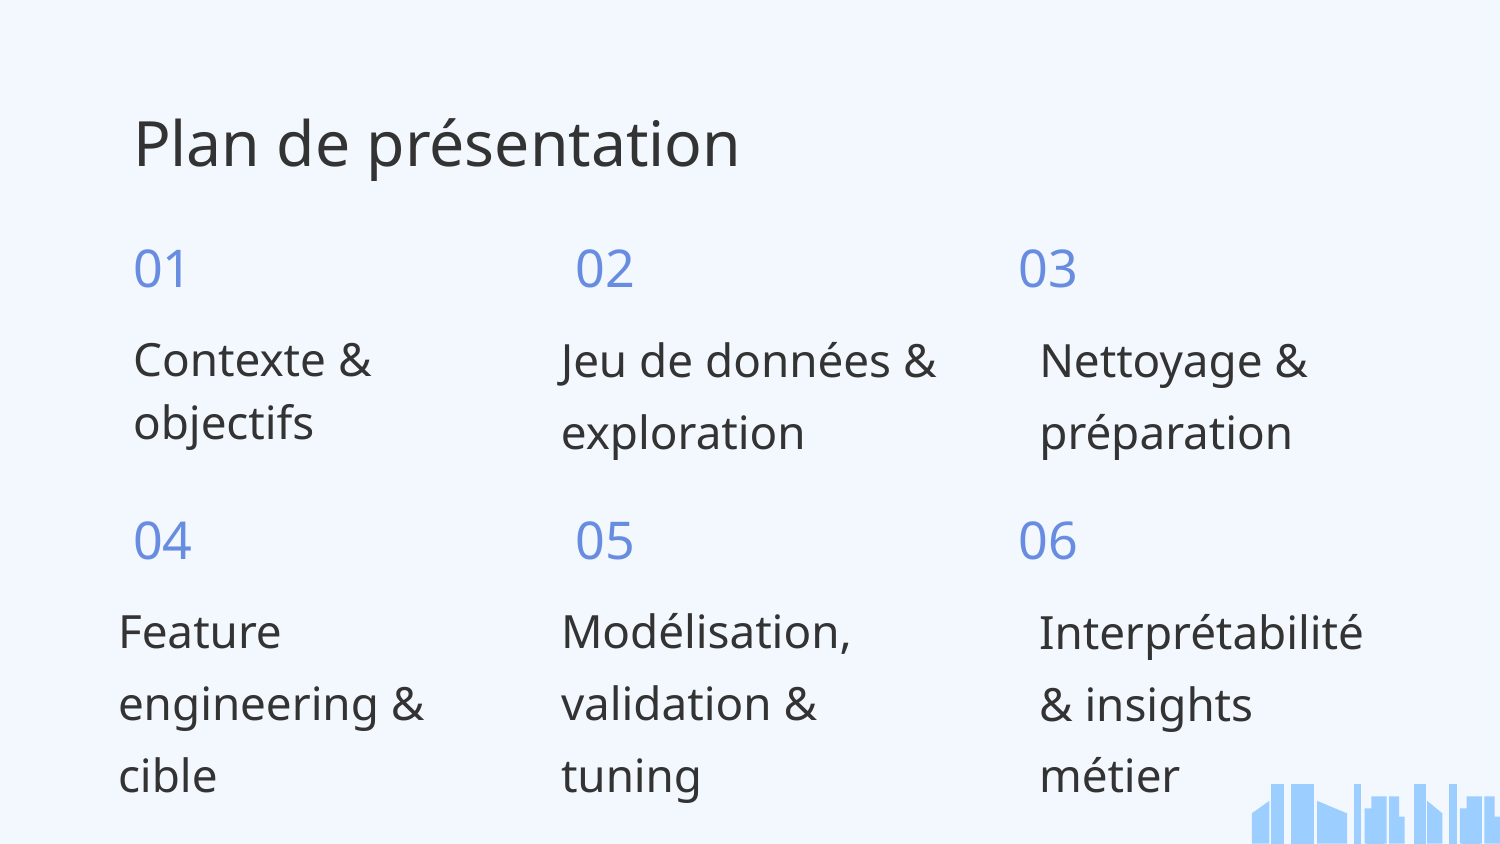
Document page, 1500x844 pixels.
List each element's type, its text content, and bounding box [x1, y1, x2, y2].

subtitle Interprétabilité & insights métier [1003, 590, 1382, 775]
title 03 [1003, 230, 1154, 304]
subtitle Contexte & objectifs [118, 383, 497, 464]
title Plan de présentation [118, 88, 1382, 183]
title 02 [560, 230, 711, 304]
title 01 [118, 230, 269, 304]
subtitle Nettoyage & préparation [1003, 319, 1383, 442]
subtitle Jeu de données & exploration [560, 319, 940, 442]
title 06 [1003, 502, 1154, 576]
title 05 [560, 502, 711, 576]
title 04 [118, 502, 269, 576]
subtitle Modélisation, validation & tuning [561, 590, 940, 775]
subtitle Feature engineering & cible [118, 590, 497, 775]
